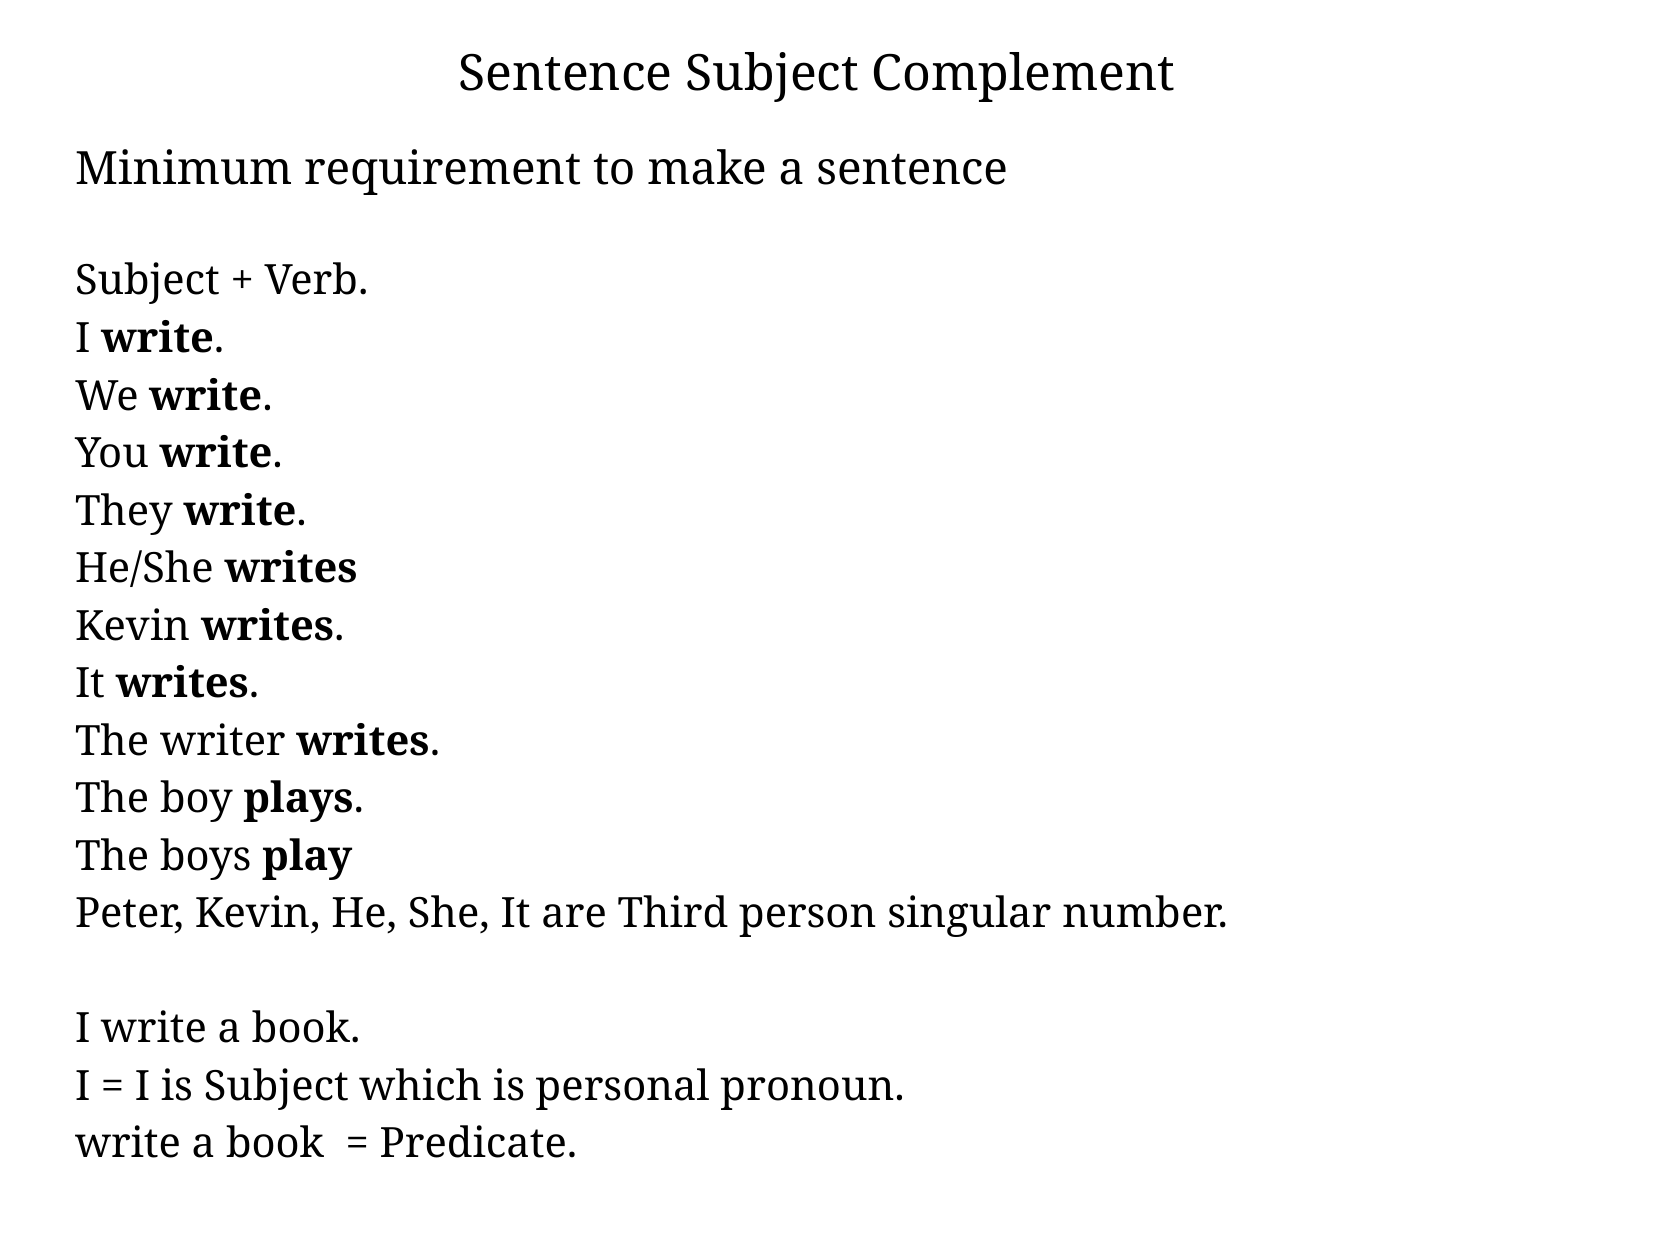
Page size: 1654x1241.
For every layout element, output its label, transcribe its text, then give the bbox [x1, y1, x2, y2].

text_box Sentence Subject Complement Minimum requirement to make a sentence Subject + Verb. I write. We write. You write. They write. He/She writes Kevin writes. It writes. The writer writes. The boy plays. The boys play Peter, Kevin, He, She, It are Third person singular number. I write a book. I = I is Subject which is personal pronoun. write a book = Predicate. [75, 45, 1560, 1140]
